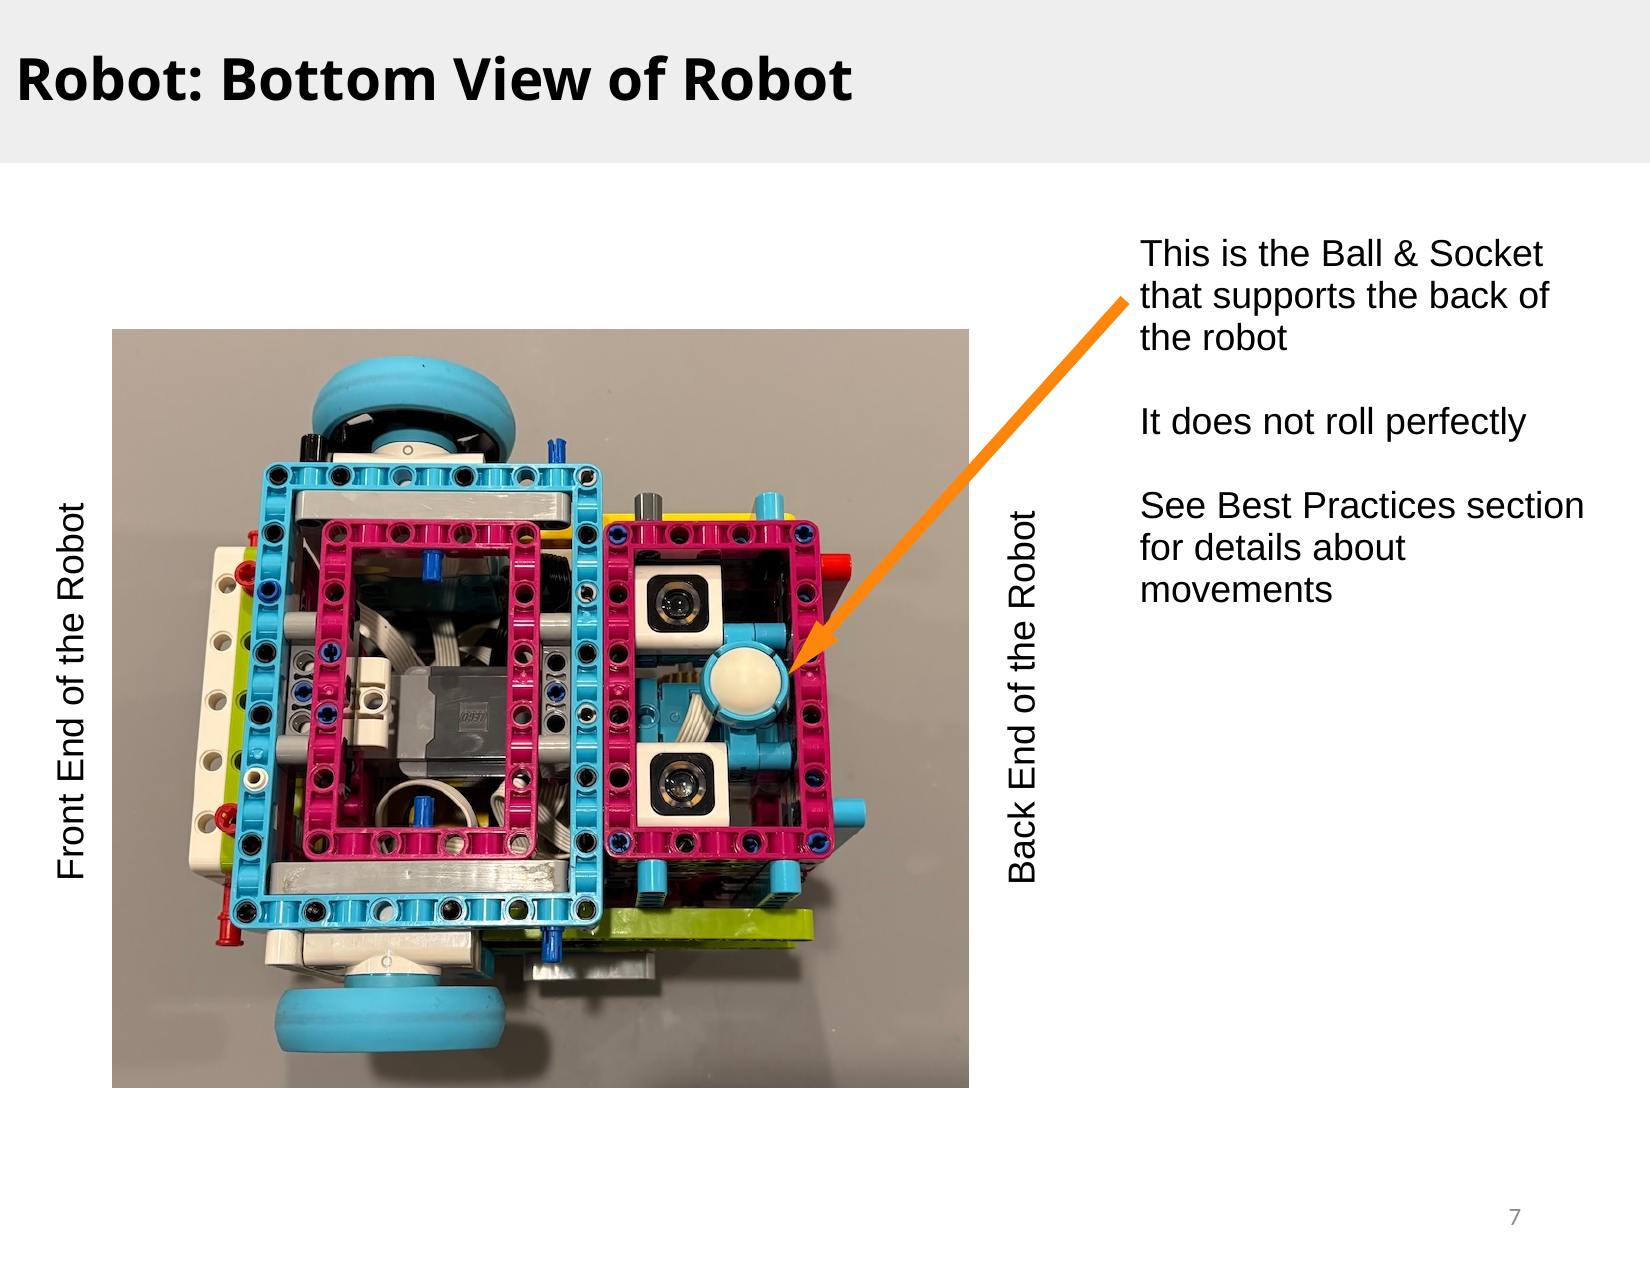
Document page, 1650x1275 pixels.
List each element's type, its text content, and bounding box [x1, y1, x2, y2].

title Robot: Bottom View of Robot [0, 0, 1650, 163]
text_box Front End of the Robot [41, 487, 99, 897]
text_box Back End of the Robot [993, 495, 1051, 901]
picture [112, 329, 969, 1088]
text_box This is the Ball & Socket that supports the back of the robot It does not roll perfectly See Best Practices section for details about movements [1125, 225, 1613, 618]
